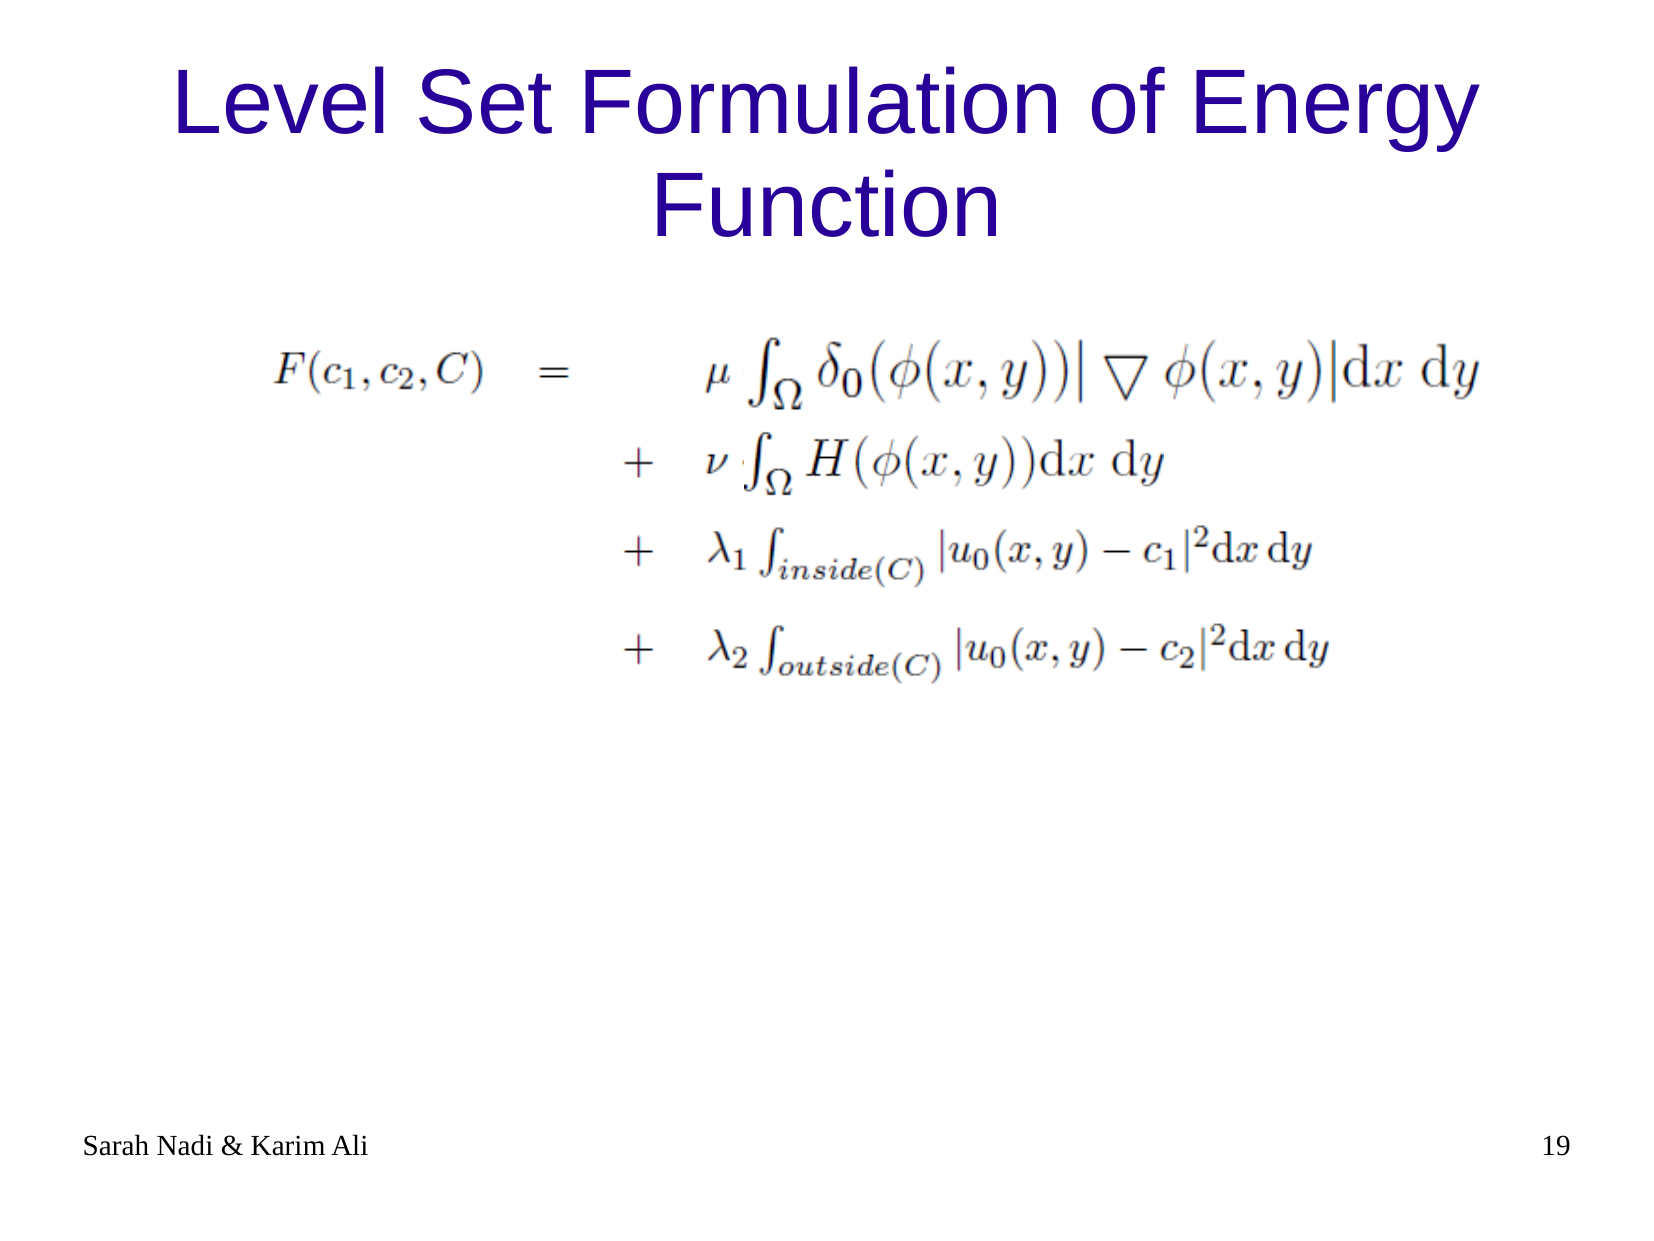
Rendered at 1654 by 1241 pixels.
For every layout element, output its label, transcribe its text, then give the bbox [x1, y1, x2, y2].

picture [271, 324, 1483, 703]
title Level Set Formulation of Energy Function [82, 49, 1571, 257]
